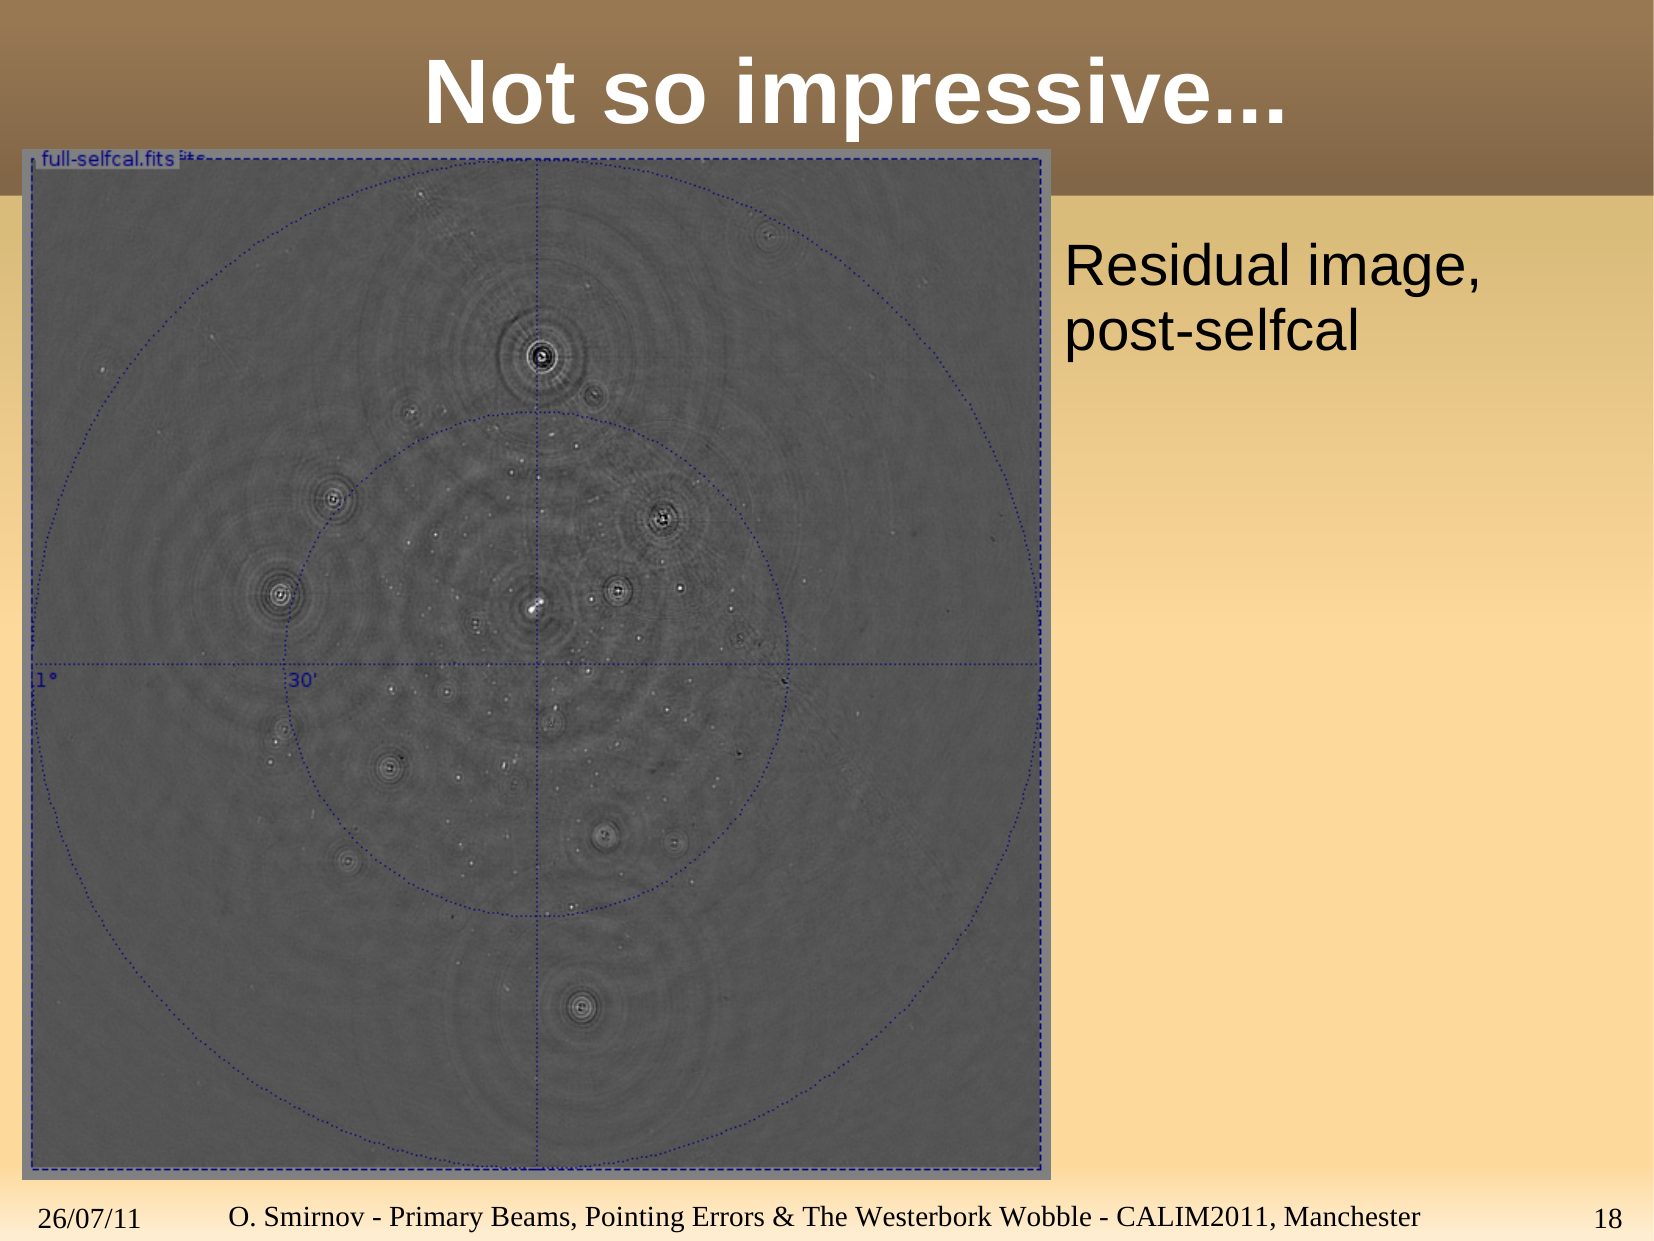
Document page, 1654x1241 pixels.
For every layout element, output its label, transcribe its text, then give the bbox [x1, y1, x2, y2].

picture [0, 0, 1654, 1241]
text_box Residual image, post-selfcal [1050, 225, 1613, 370]
title Not so impressive... [112, 0, 1601, 188]
